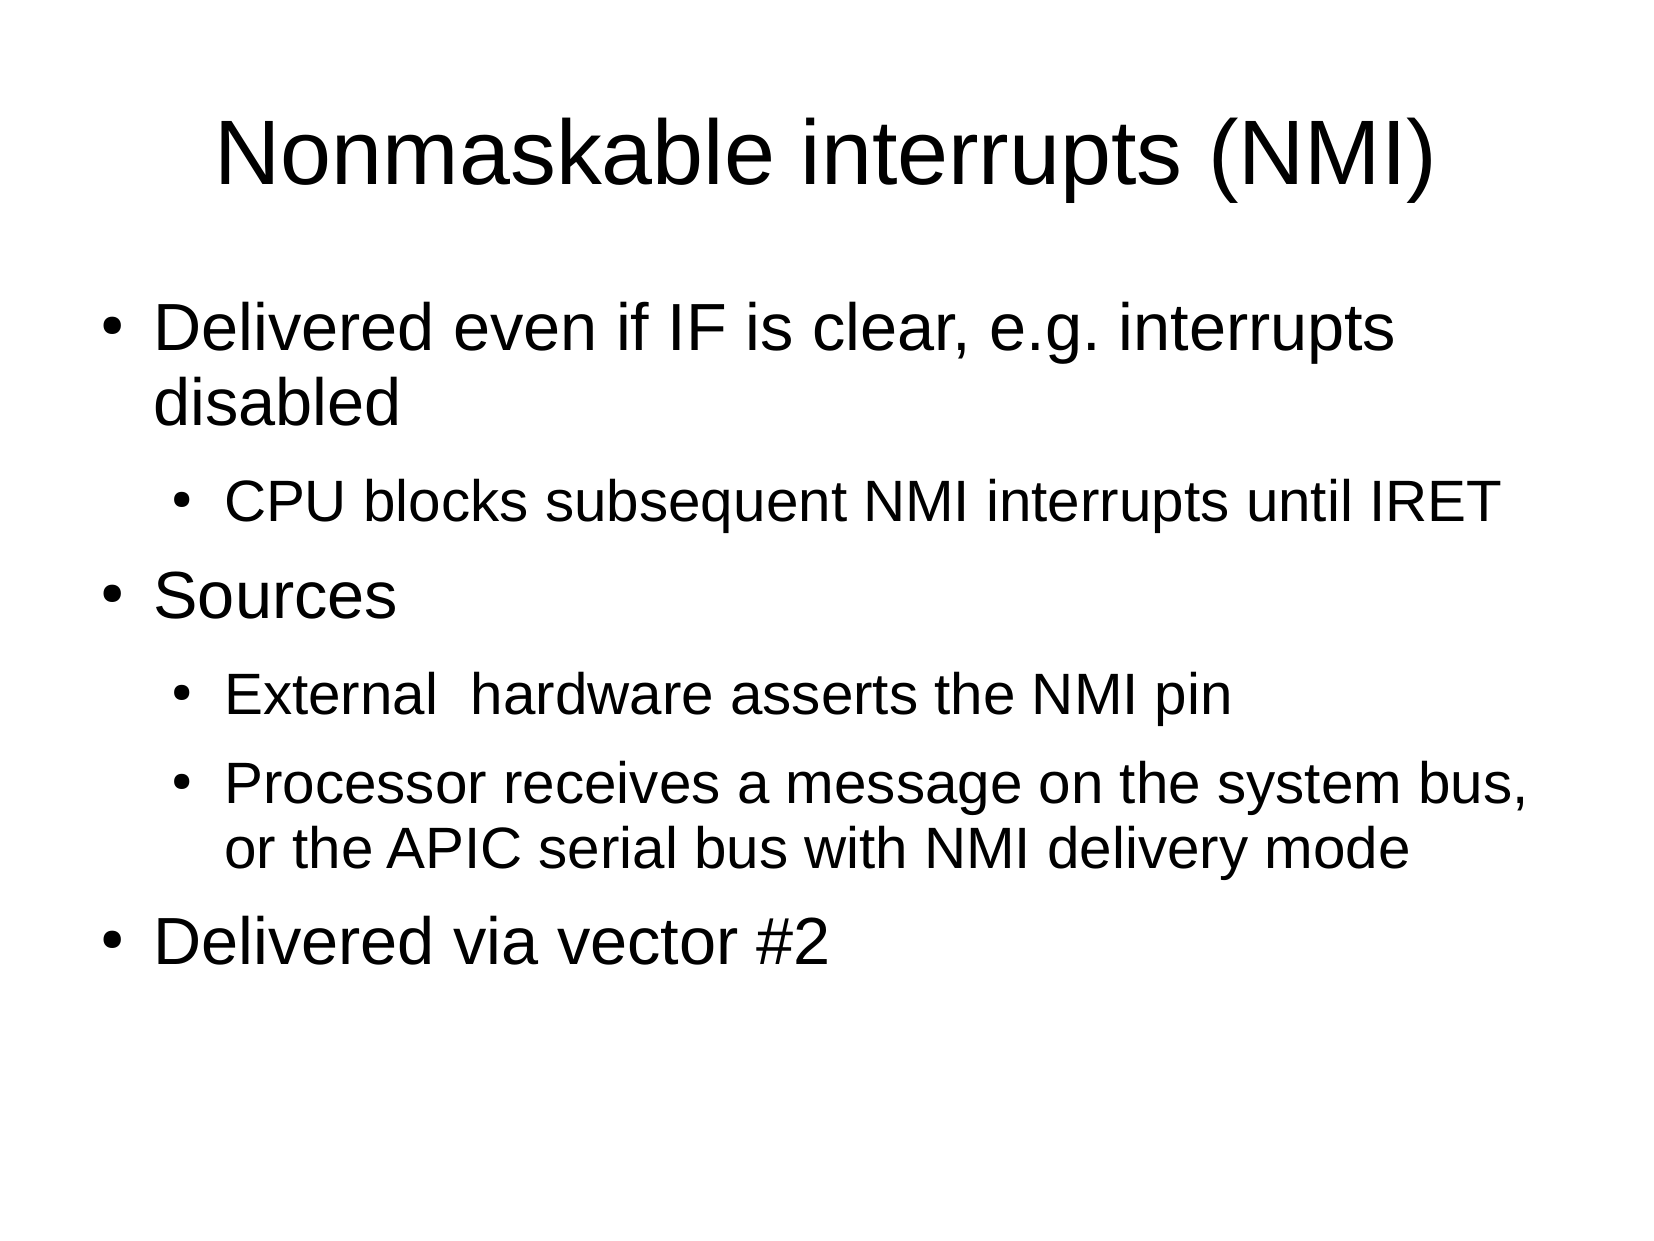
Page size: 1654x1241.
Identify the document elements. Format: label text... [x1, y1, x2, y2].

list Delivered even if IF is clear, e.g. interrupts disabled CPU blocks subsequent NMI interrupts until IRET Sources External hardware asserts the NMI pin Processor receives a message on the system bus, or the APIC serial bus with NMI delivery mode Delivered via vector #2 [82, 290, 1571, 1010]
title Nonmaskable interrupts (NMI) [82, 49, 1571, 257]
